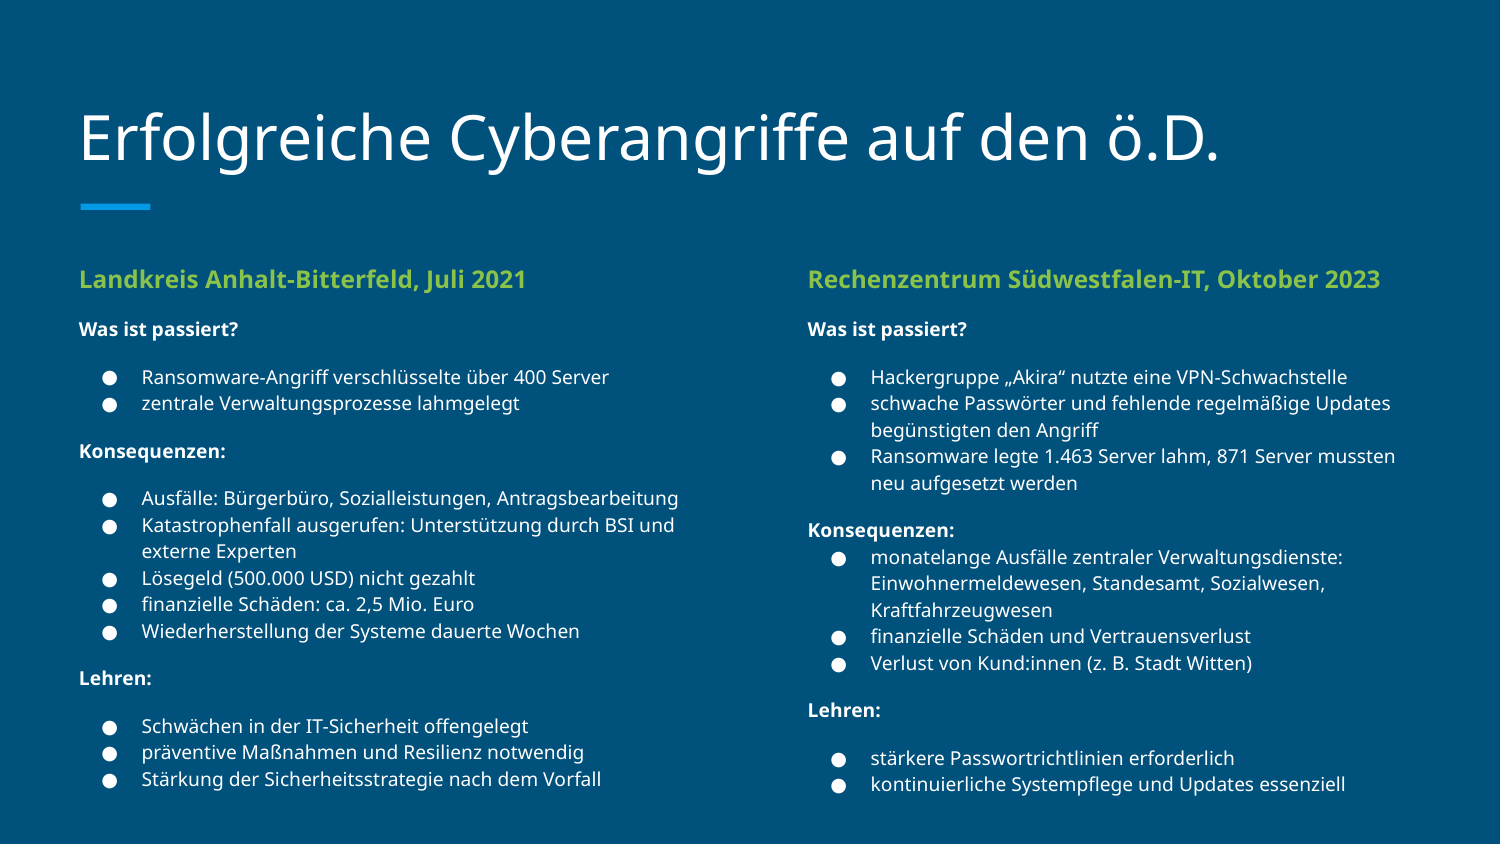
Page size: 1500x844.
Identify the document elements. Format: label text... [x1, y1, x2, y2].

list Rechenzentrum Südwestfalen-IT, Oktober 2023 Was ist passiert? Hackergruppe „Akira“ nutzte eine VPN-Schwachstelle schwache Passwörter und fehlende regelmäßige Updates begünstigten den Angriff Ransomware legte 1.463 Server lahm, 871 Server mussten neu aufgesetzt werden Konsequenzen: monatelange Ausfälle zentraler Verwaltungsdienste: Einwohnermeldewesen, Standesamt, Sozialwesen, Kraftfahrzeugwesen finanzielle Schäden und Vertrauensverlust Verlust von Kund:innen (z. B. Stadt Witten) Lehren: stärkere Passwortrichtlinien erforderlich kontinuierliche Systempflege und Updates essenziell [792, 244, 1449, 817]
list Landkreis Anhalt-Bitterfeld, Juli 2021 Was ist passiert? Ransomware-Angriff verschlüsselte über 400 Server zentrale Verwaltungsprozesse lahmgelegt Konsequenzen: Ausfälle: Bürgerbüro, Sozialleistungen, Antragsbearbeitung Katastrophenfall ausgerufen: Unterstützung durch BSI und externe Experten Lösegeld (500.000 USD) nicht gezahlt finanzielle Schäden: ca. 2,5 Mio. Euro Wiederherstellung der Systeme dauerte Wochen Lehren: Schwächen in der IT-Sicherheit offengelegt präventive Maßnahmen und Resilienz notwendig Stärkung der Sicherheitsstrategie nach dem Vorfall [63, 244, 720, 816]
title Erfolgreiche Cyberangriffe auf den ö.D. [63, 75, 1437, 188]
